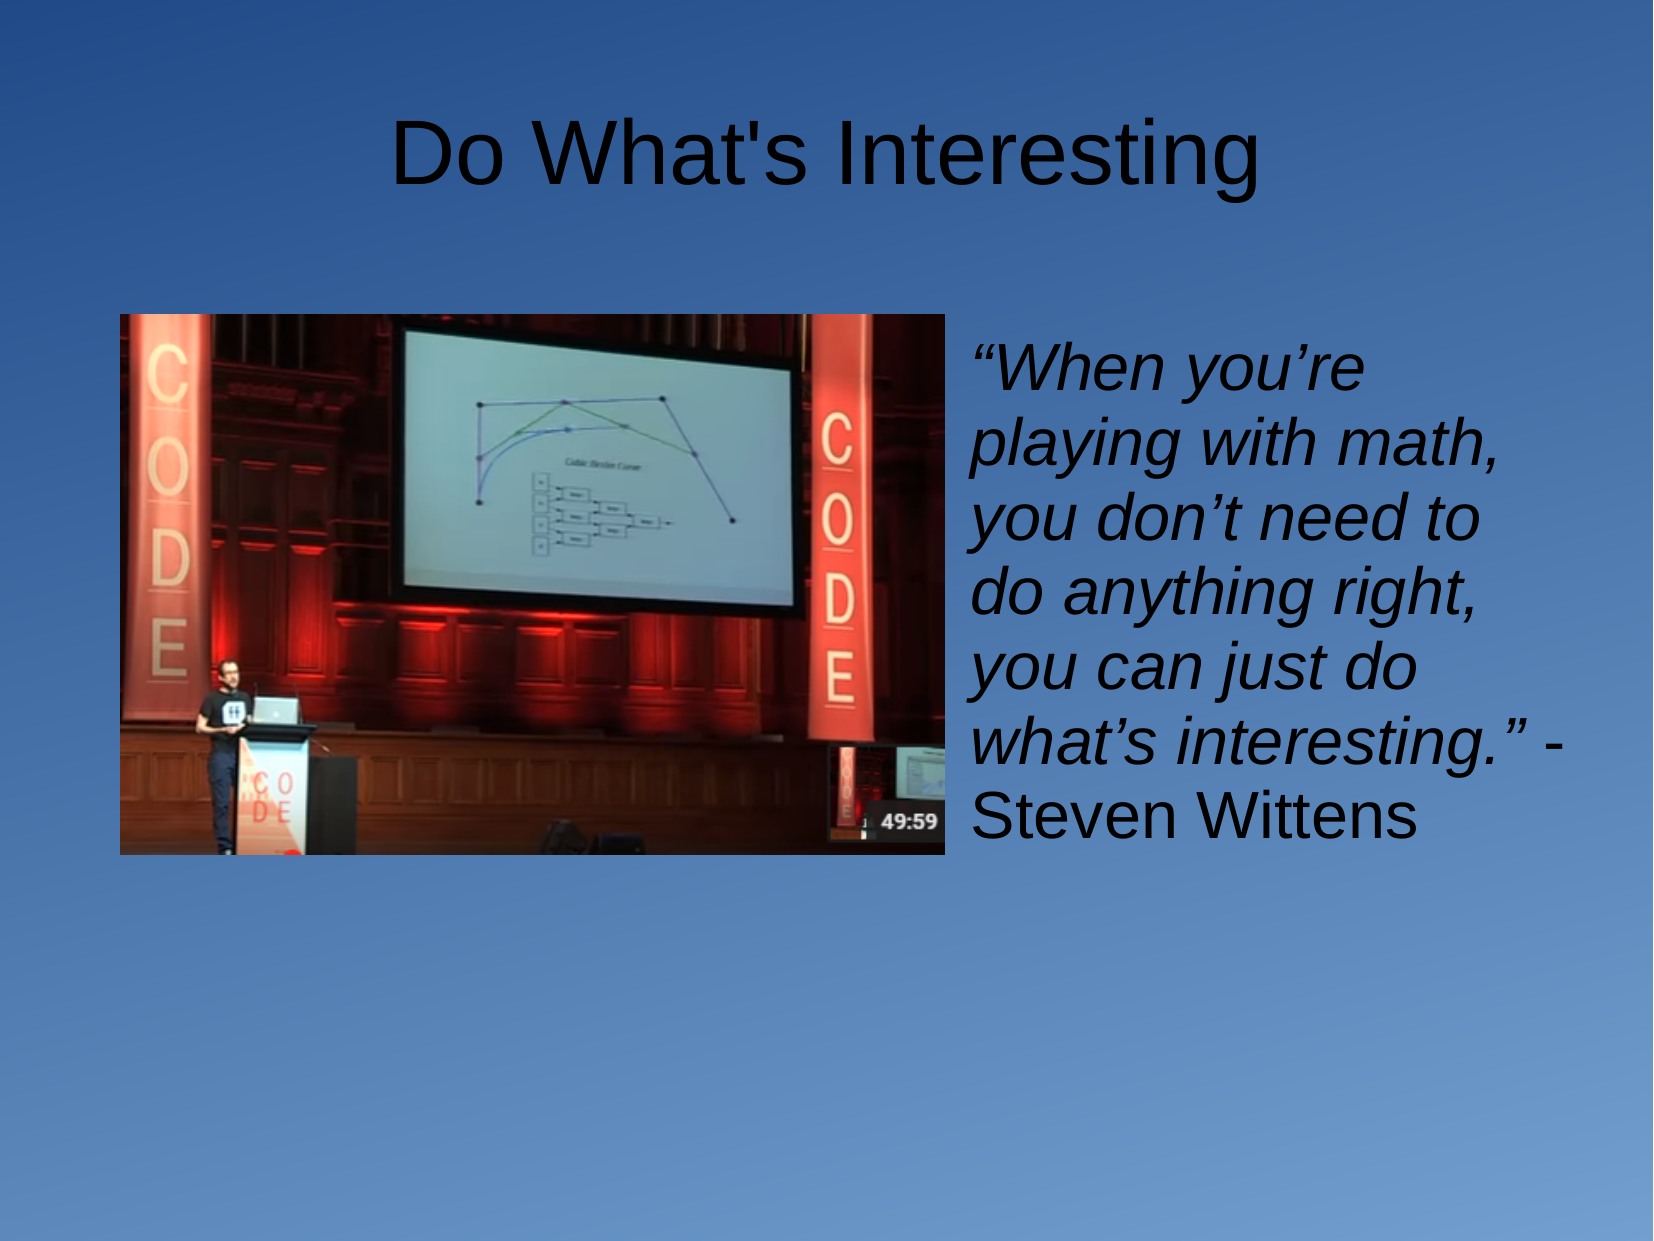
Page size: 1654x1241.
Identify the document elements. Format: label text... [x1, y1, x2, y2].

picture [120, 314, 945, 856]
title Do What's Interesting [82, 49, 1571, 257]
list “When you’re playing with math, you don’t need to do anything right, you can just do what’s interesting.” - Steven Wittens [900, 330, 1571, 1010]
